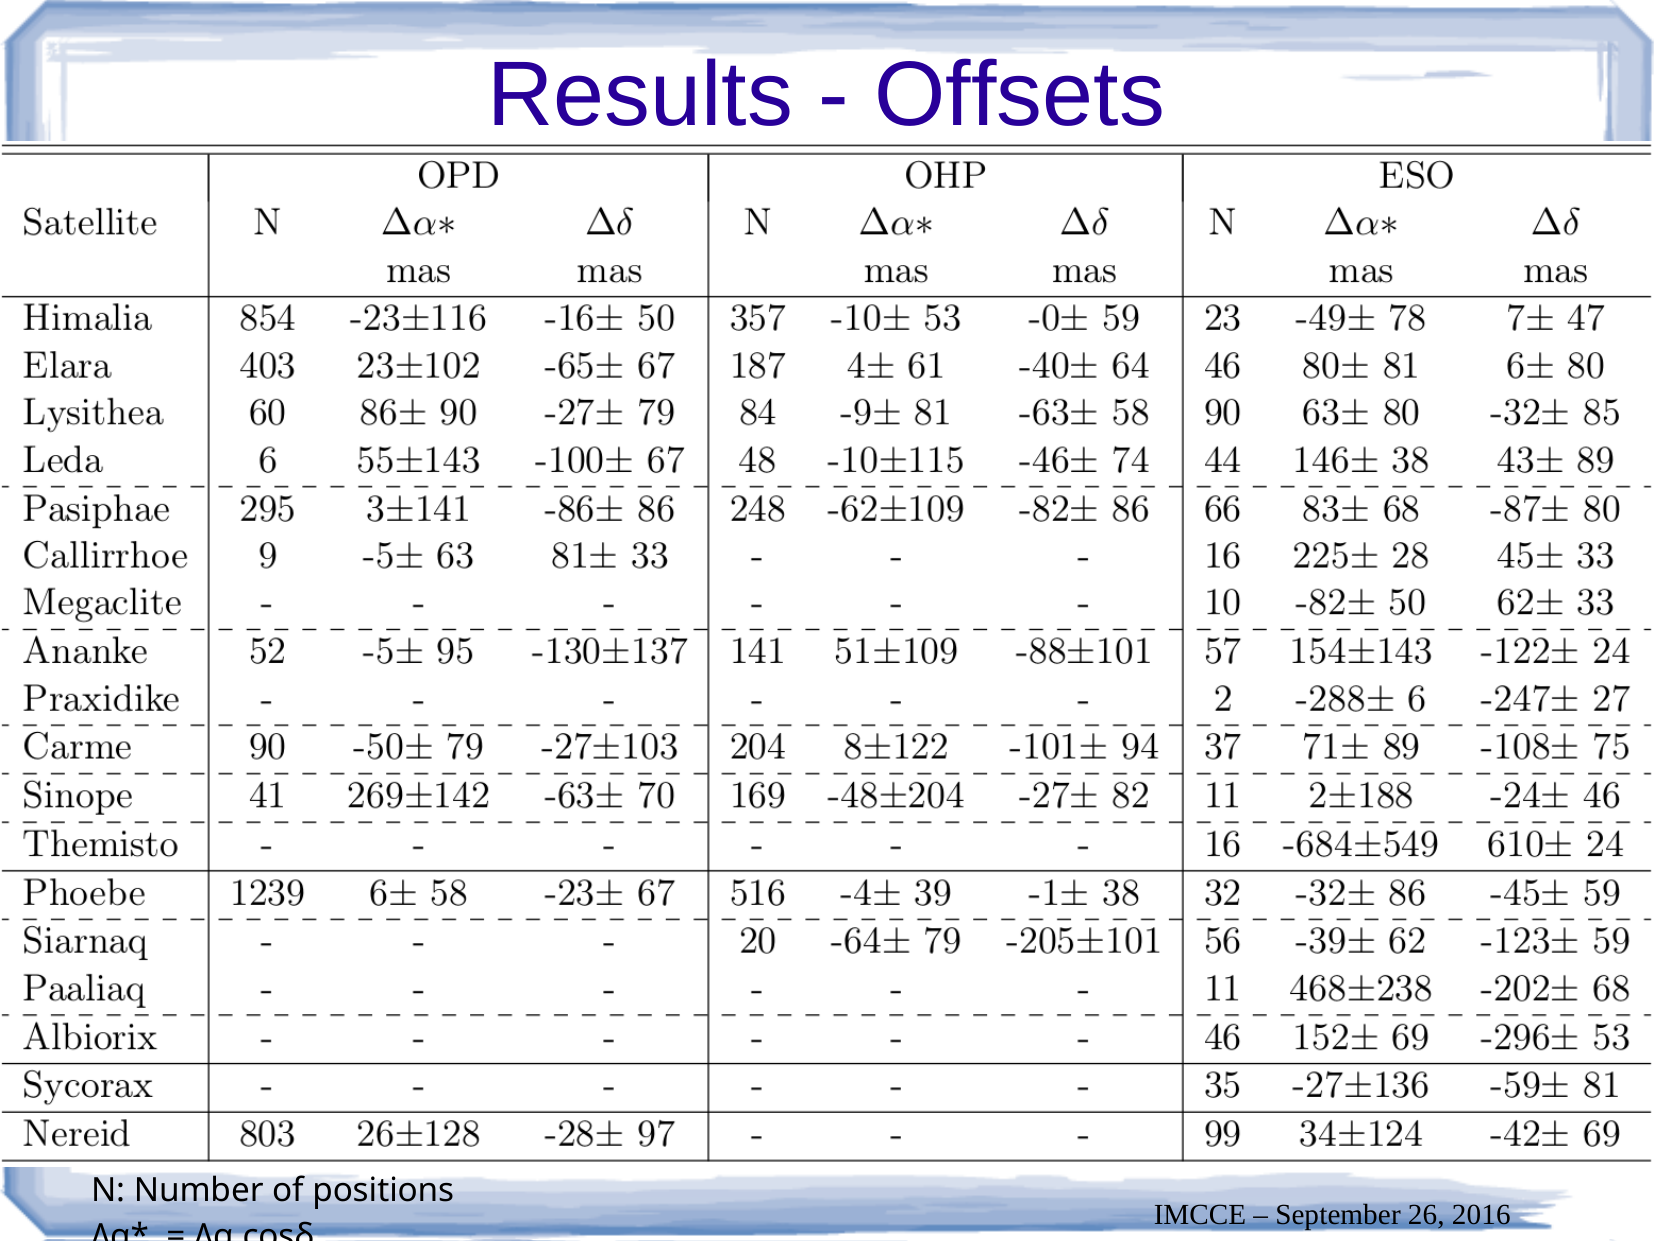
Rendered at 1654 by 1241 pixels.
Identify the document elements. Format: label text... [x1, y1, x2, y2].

text_box N: Number of positions Δα* = Δα cosδ [76, 1167, 454, 1241]
title Results - Offsets [82, 0, 1571, 141]
picture [0, 0, 1654, 1241]
